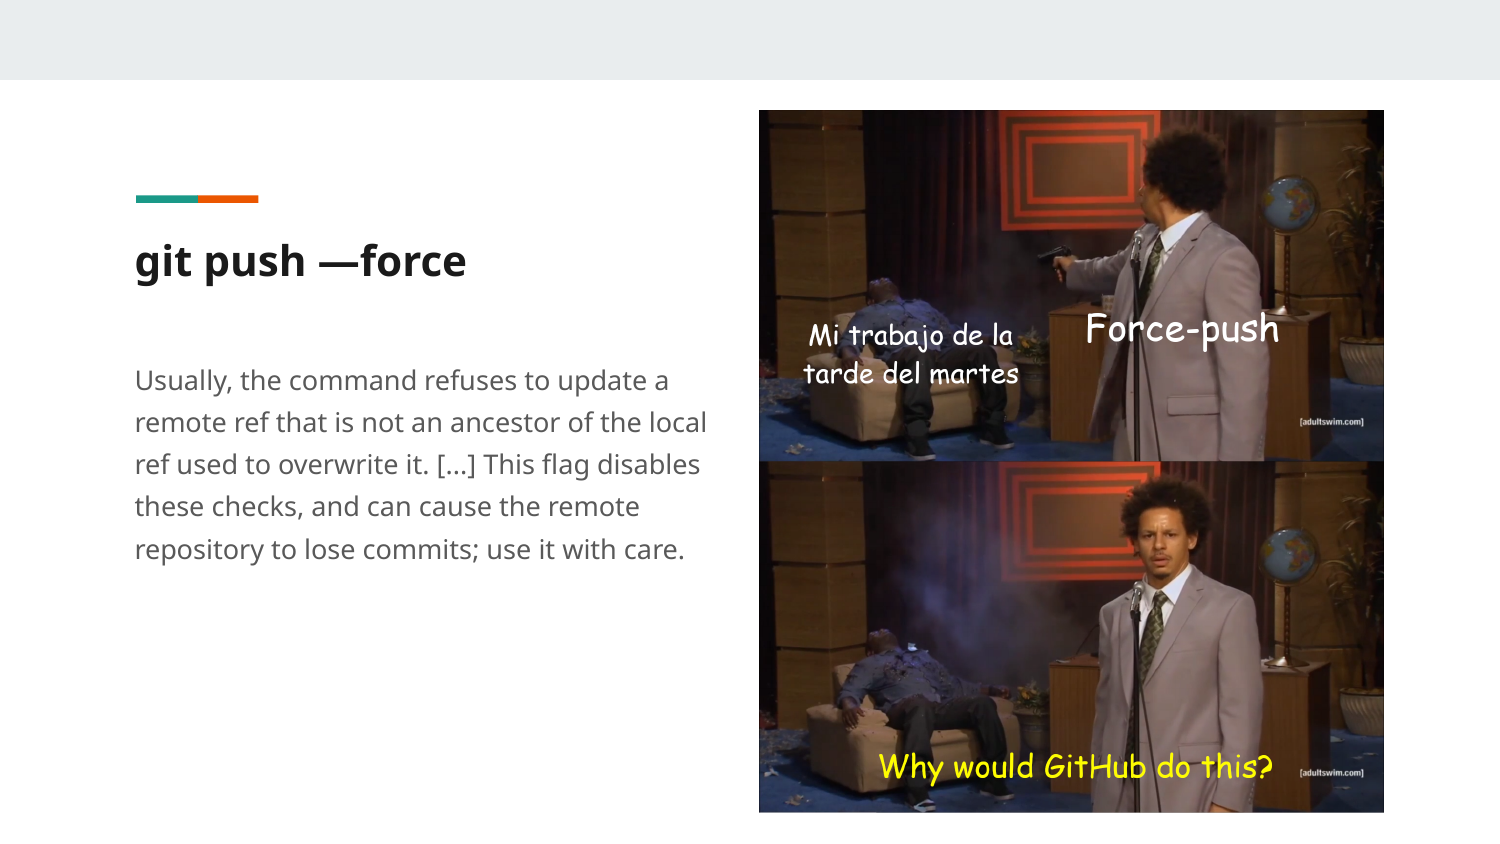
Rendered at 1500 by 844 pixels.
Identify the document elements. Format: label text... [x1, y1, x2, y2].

title git push —force [119, 216, 759, 305]
list Usually, the command refuses to update a remote ref that is not an ancestor of the local ref used to overwrite it. [...] This flag disables these checks, and can cause the remote repository to lose commits; use it with care. [119, 341, 739, 712]
picture [759, 110, 1384, 813]
